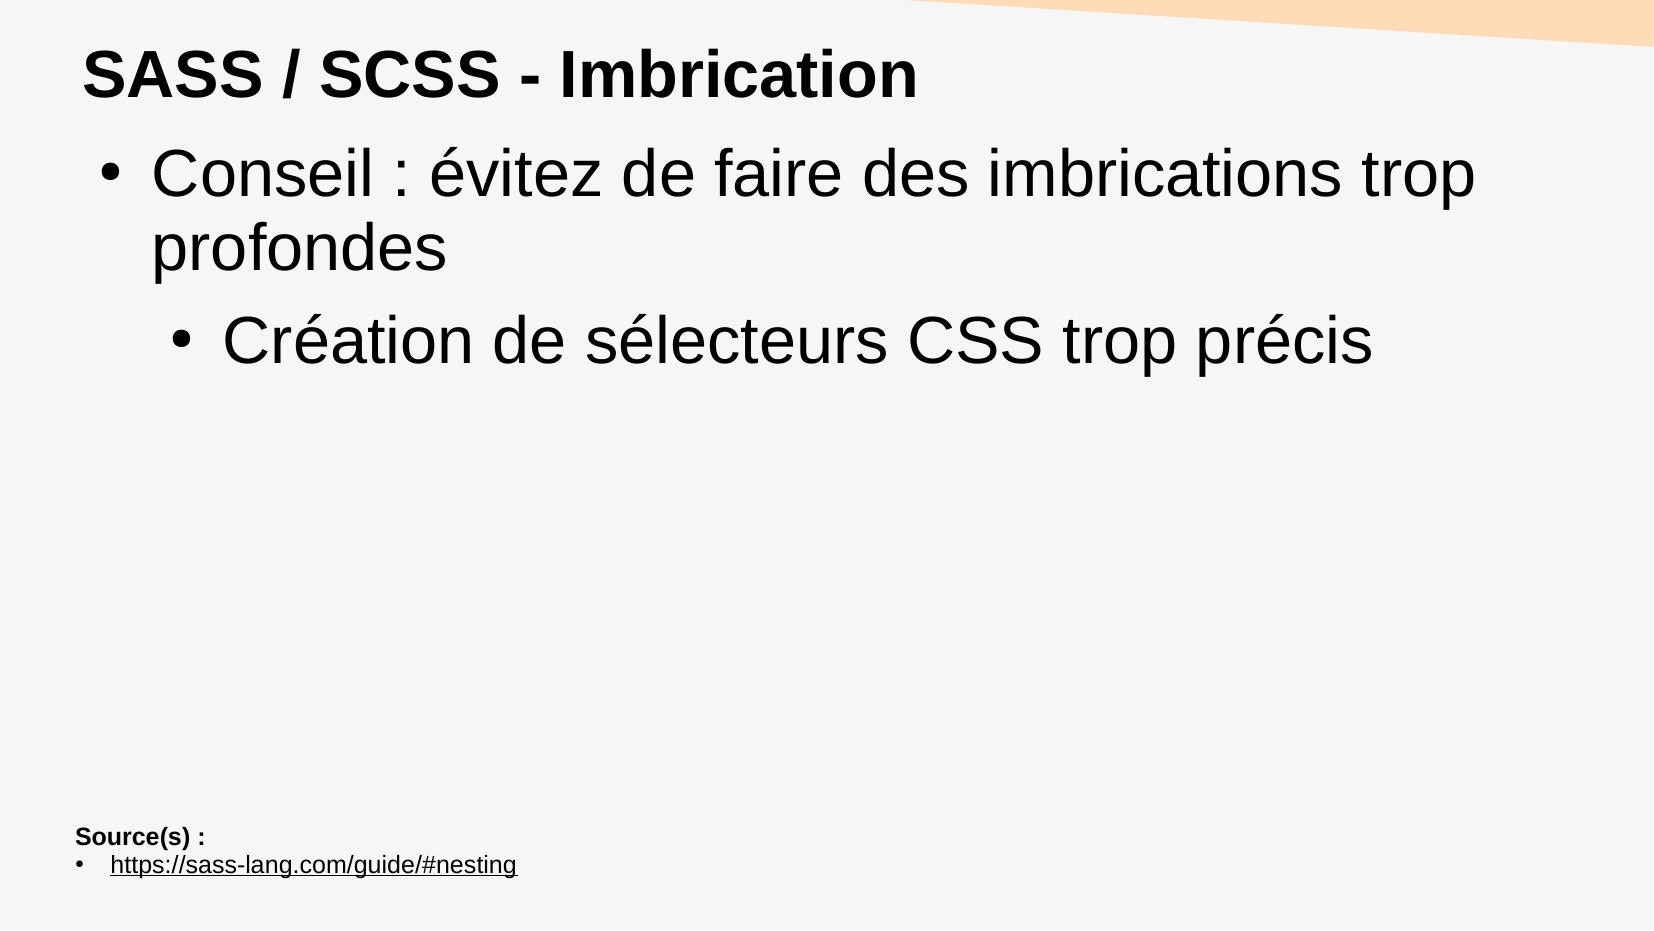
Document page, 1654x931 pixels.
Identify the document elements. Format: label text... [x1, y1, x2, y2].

title SASS / SCSS - Imbrication [82, 37, 1571, 114]
list Conseil : évitez de faire des imbrications trop profondes Création de sélecteurs CSS trop précis [80, 135, 1620, 816]
text_box Source(s) : https://sass-lang.com/guide/#nesting [60, 815, 1546, 929]
text_box [904, 0, 1654, 48]
